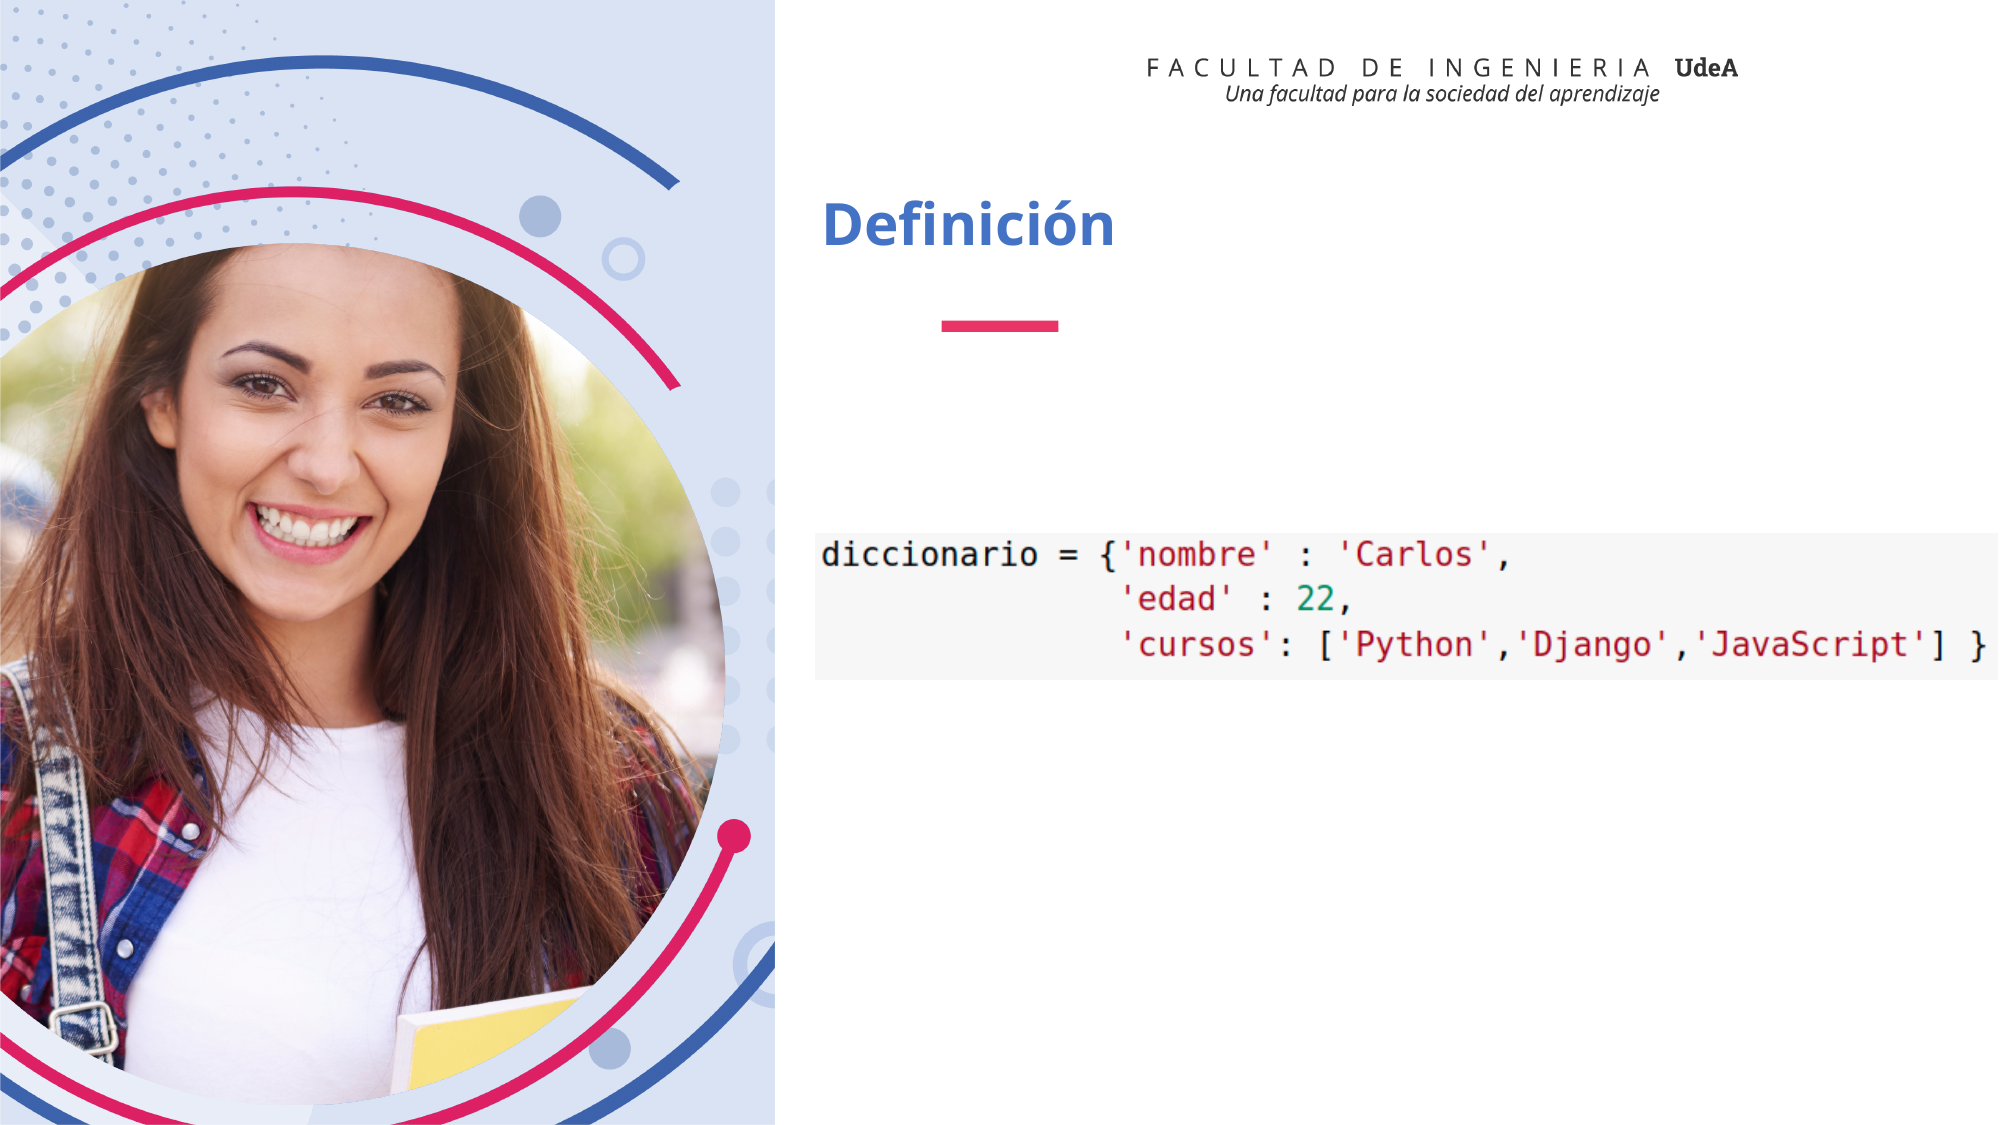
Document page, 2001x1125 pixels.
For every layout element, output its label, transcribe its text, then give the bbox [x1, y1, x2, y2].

picture [1148, 57, 1738, 106]
text_box Definición [806, 171, 1703, 283]
picture [0, 0, 775, 1125]
picture [815, 533, 1998, 680]
